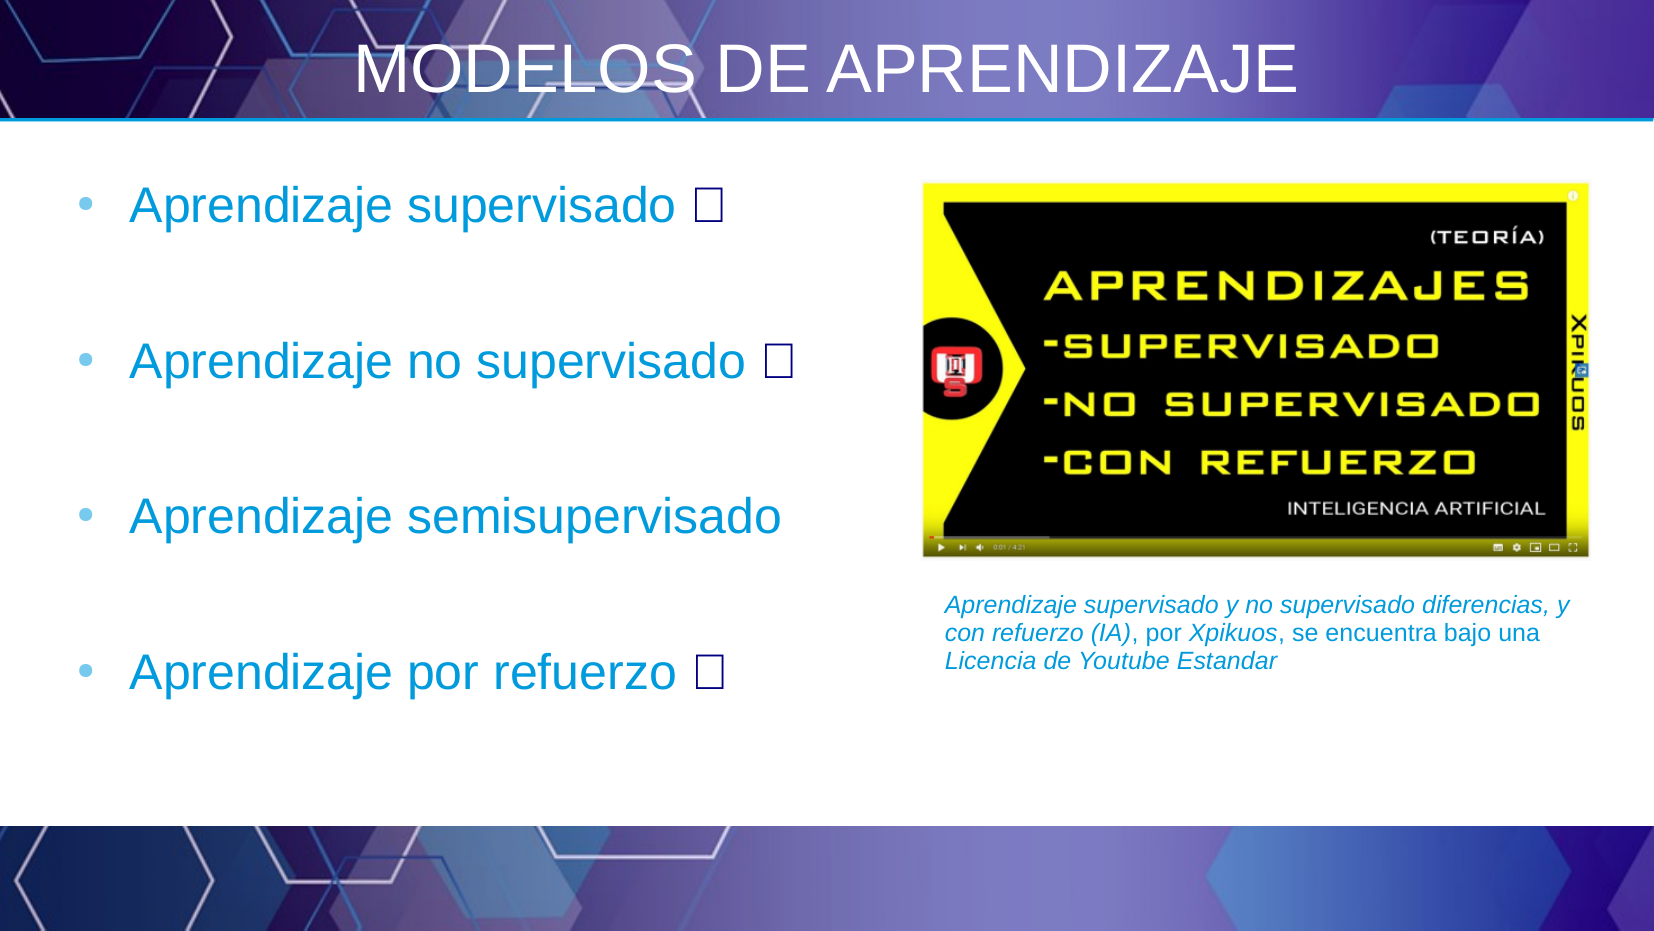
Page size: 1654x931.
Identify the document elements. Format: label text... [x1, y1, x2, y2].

picture [916, 177, 1593, 562]
list Aprendizaje supervisado 🔗 Aprendizaje no supervisado 🔗 Aprendizaje semisupervisado Aprendizaje por refuerzo 🔗 [59, 177, 1595, 768]
picture [0, 0, 1654, 117]
picture [0, 826, 1654, 931]
title MODELOS DE APRENDIZAJE [59, 29, 1595, 108]
list Aprendizaje supervisado y no supervisado diferencias, y con refuerzo (IA), por Xpikuos, se encuentra bajo una Licencia de Youtube Estandar [944, 590, 1593, 680]
